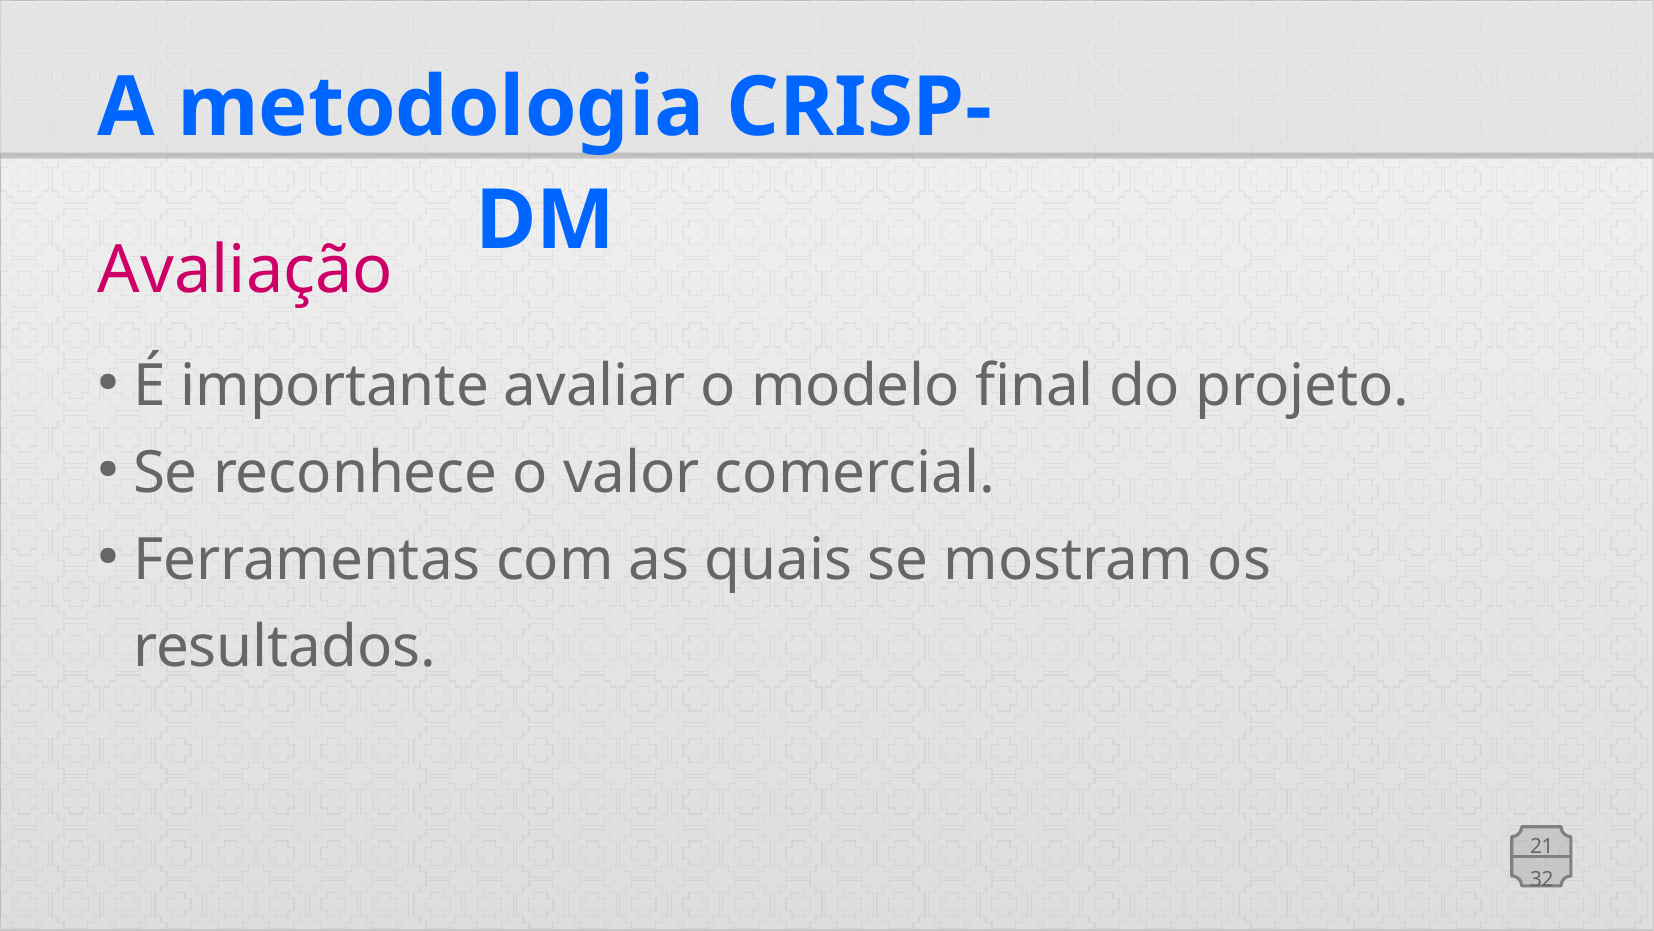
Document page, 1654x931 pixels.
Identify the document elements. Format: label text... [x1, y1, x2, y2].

text_box Avaliação [82, 204, 404, 302]
text_box A metodologia CRISP-DM [83, 39, 1063, 157]
text_box É importante avaliar o modelo final do projeto. Se reconhece o valor comercial. Ferramentas com as quais se mostram os resultados. [82, 327, 1572, 580]
